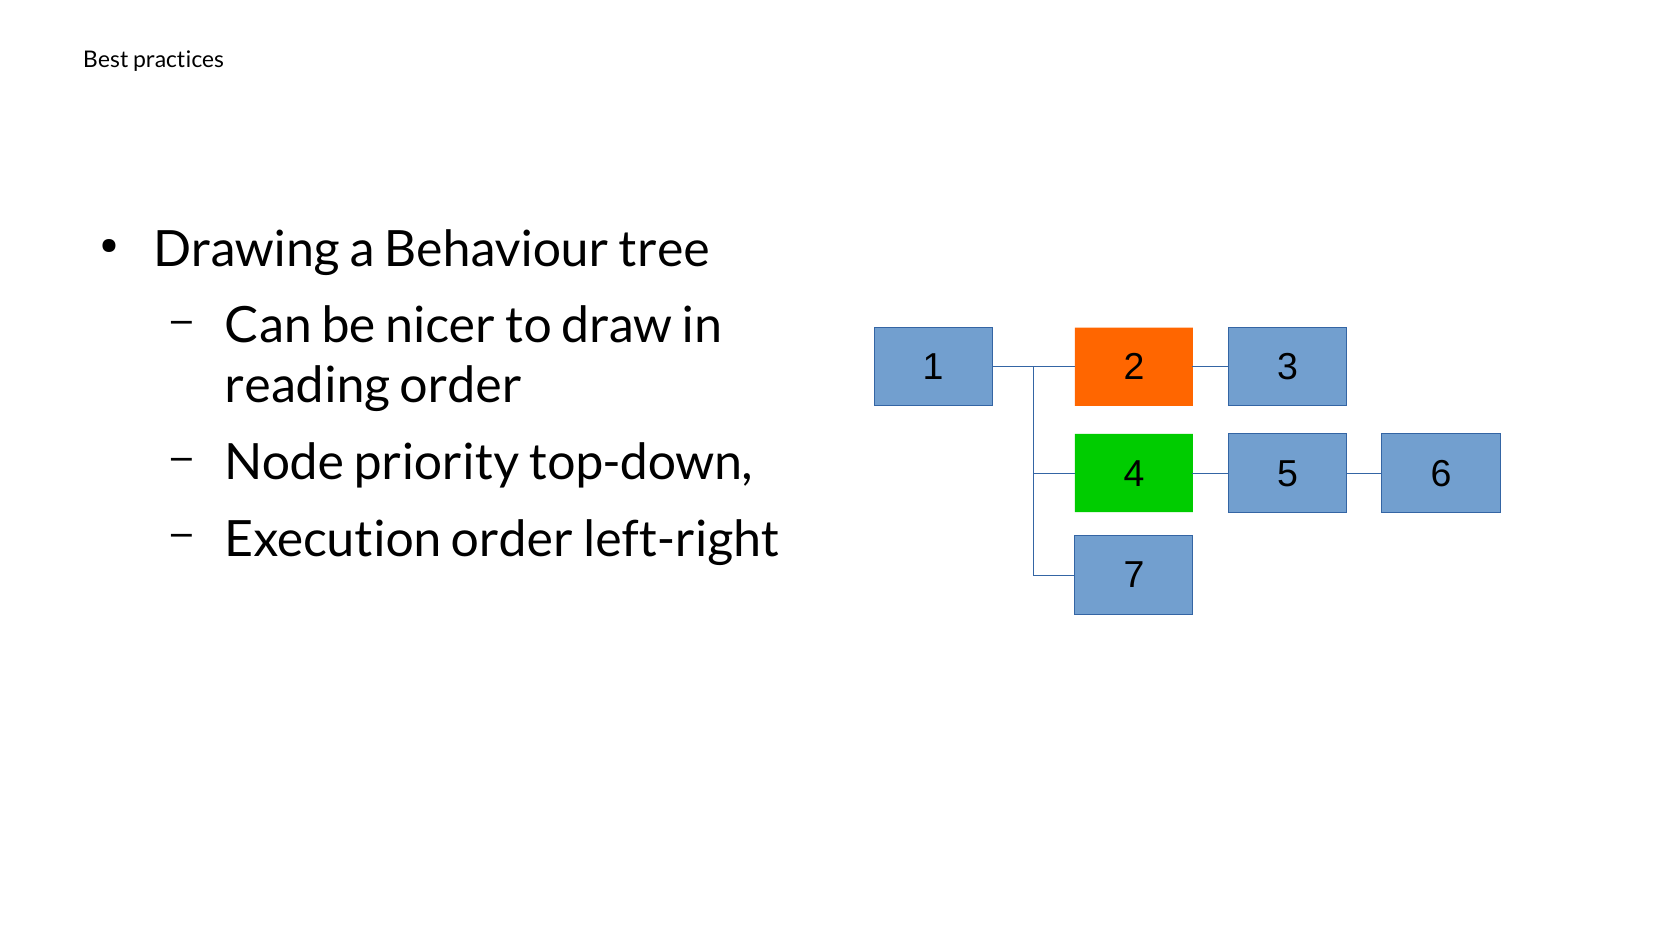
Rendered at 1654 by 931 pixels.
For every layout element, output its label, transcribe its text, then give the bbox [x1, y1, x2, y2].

text_box 7 [1074, 535, 1193, 615]
text_box 3 [1228, 327, 1347, 406]
text_box 2 [1074, 327, 1193, 406]
text_box 5 [1228, 433, 1347, 513]
list Drawing a Behaviour tree Can be nicer to draw in reading order Node priority top-down, Execution order left-right [82, 217, 809, 839]
title Best practices [83, 0, 1571, 119]
text_box 6 [1381, 433, 1501, 513]
text_box 4 [1074, 433, 1193, 513]
text_box 1 [874, 327, 993, 406]
